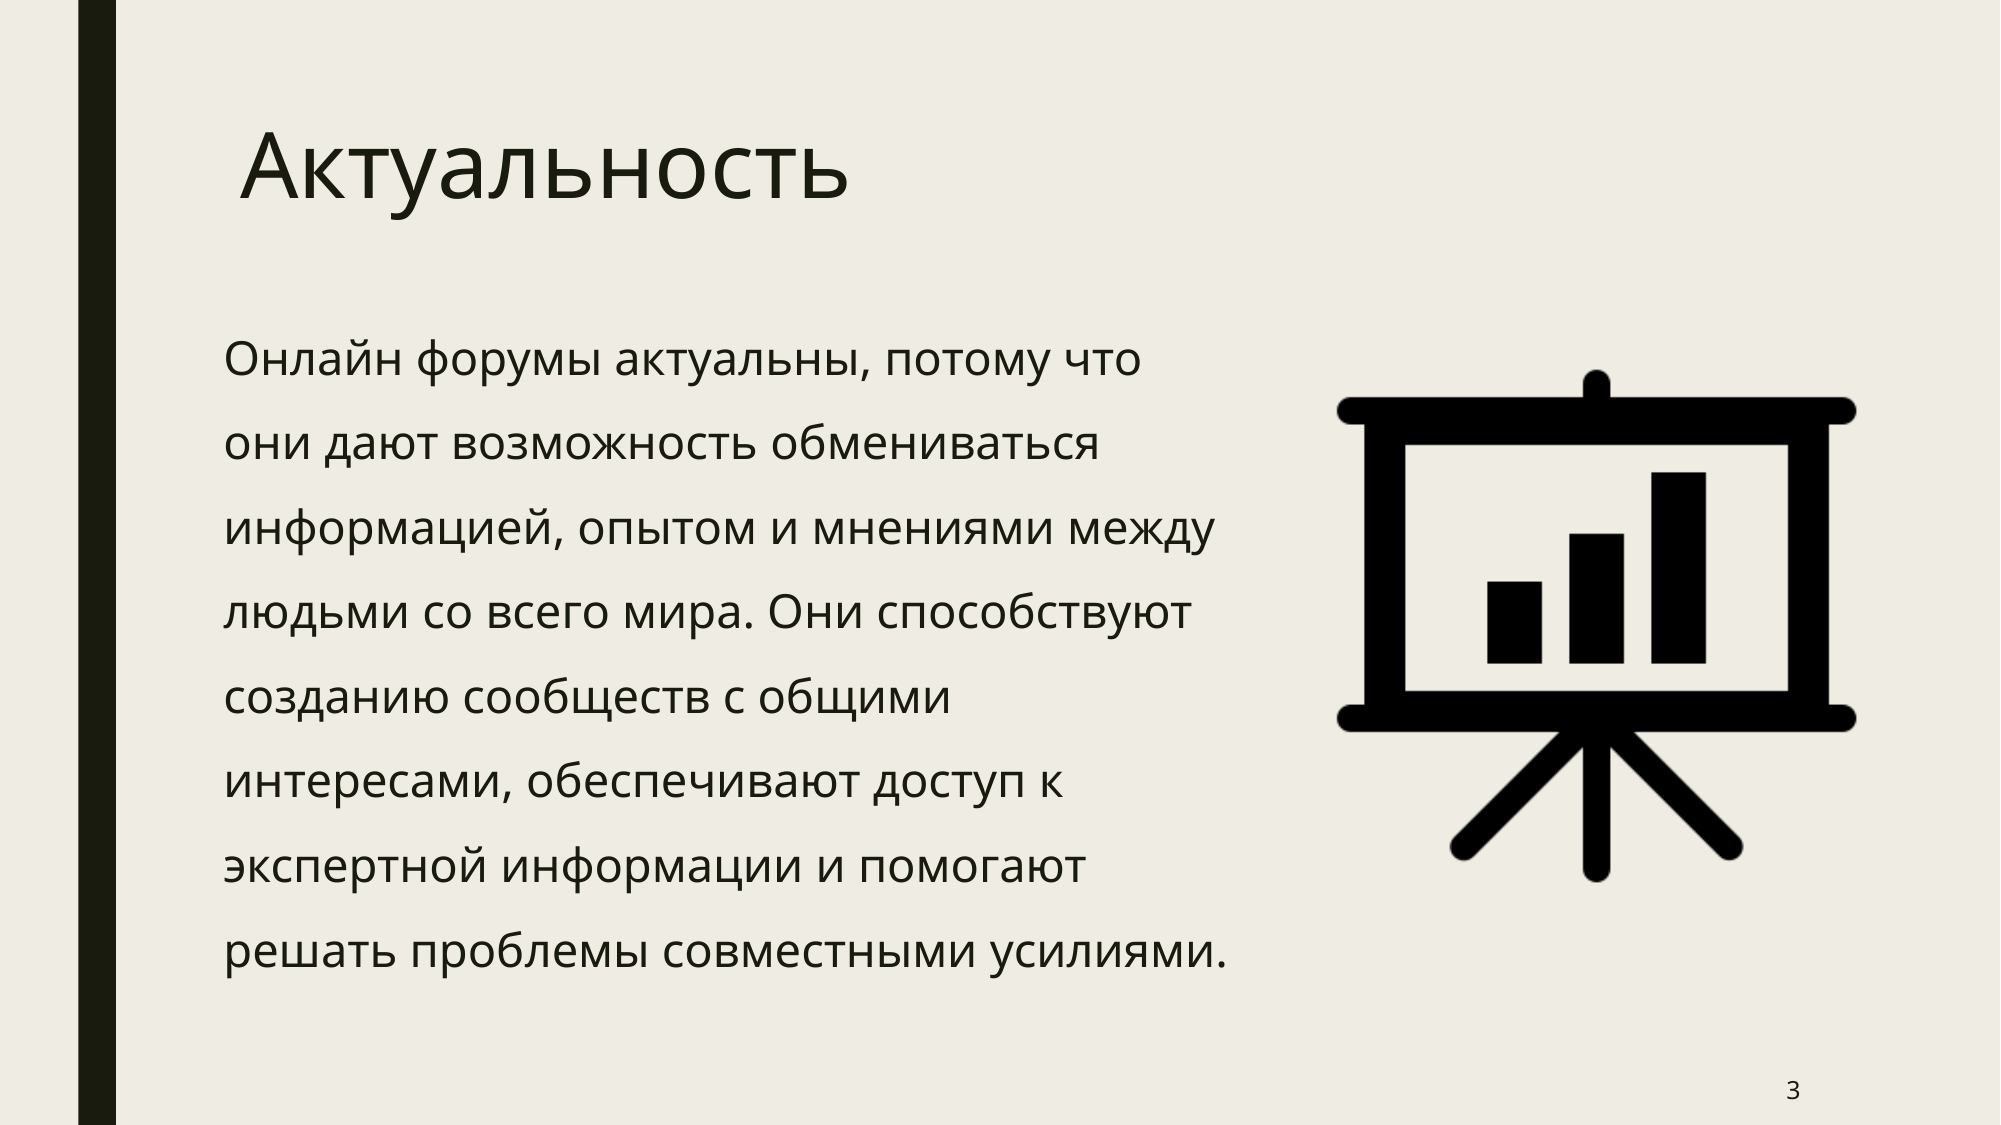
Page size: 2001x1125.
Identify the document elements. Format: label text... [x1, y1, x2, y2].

list Онлайн форумы актуальны, потому что они дают возможность обмениваться информацией, опытом и мнениями между людьми со всего мира. Они способствуют созданию сообществ с общими интересами, обеспечивают доступ к экспертной информации и помогают решать проблемы совместными усилиями. [208, 292, 1253, 995]
picture [1269, 295, 1925, 951]
title Актуальность [225, 112, 1800, 357]
